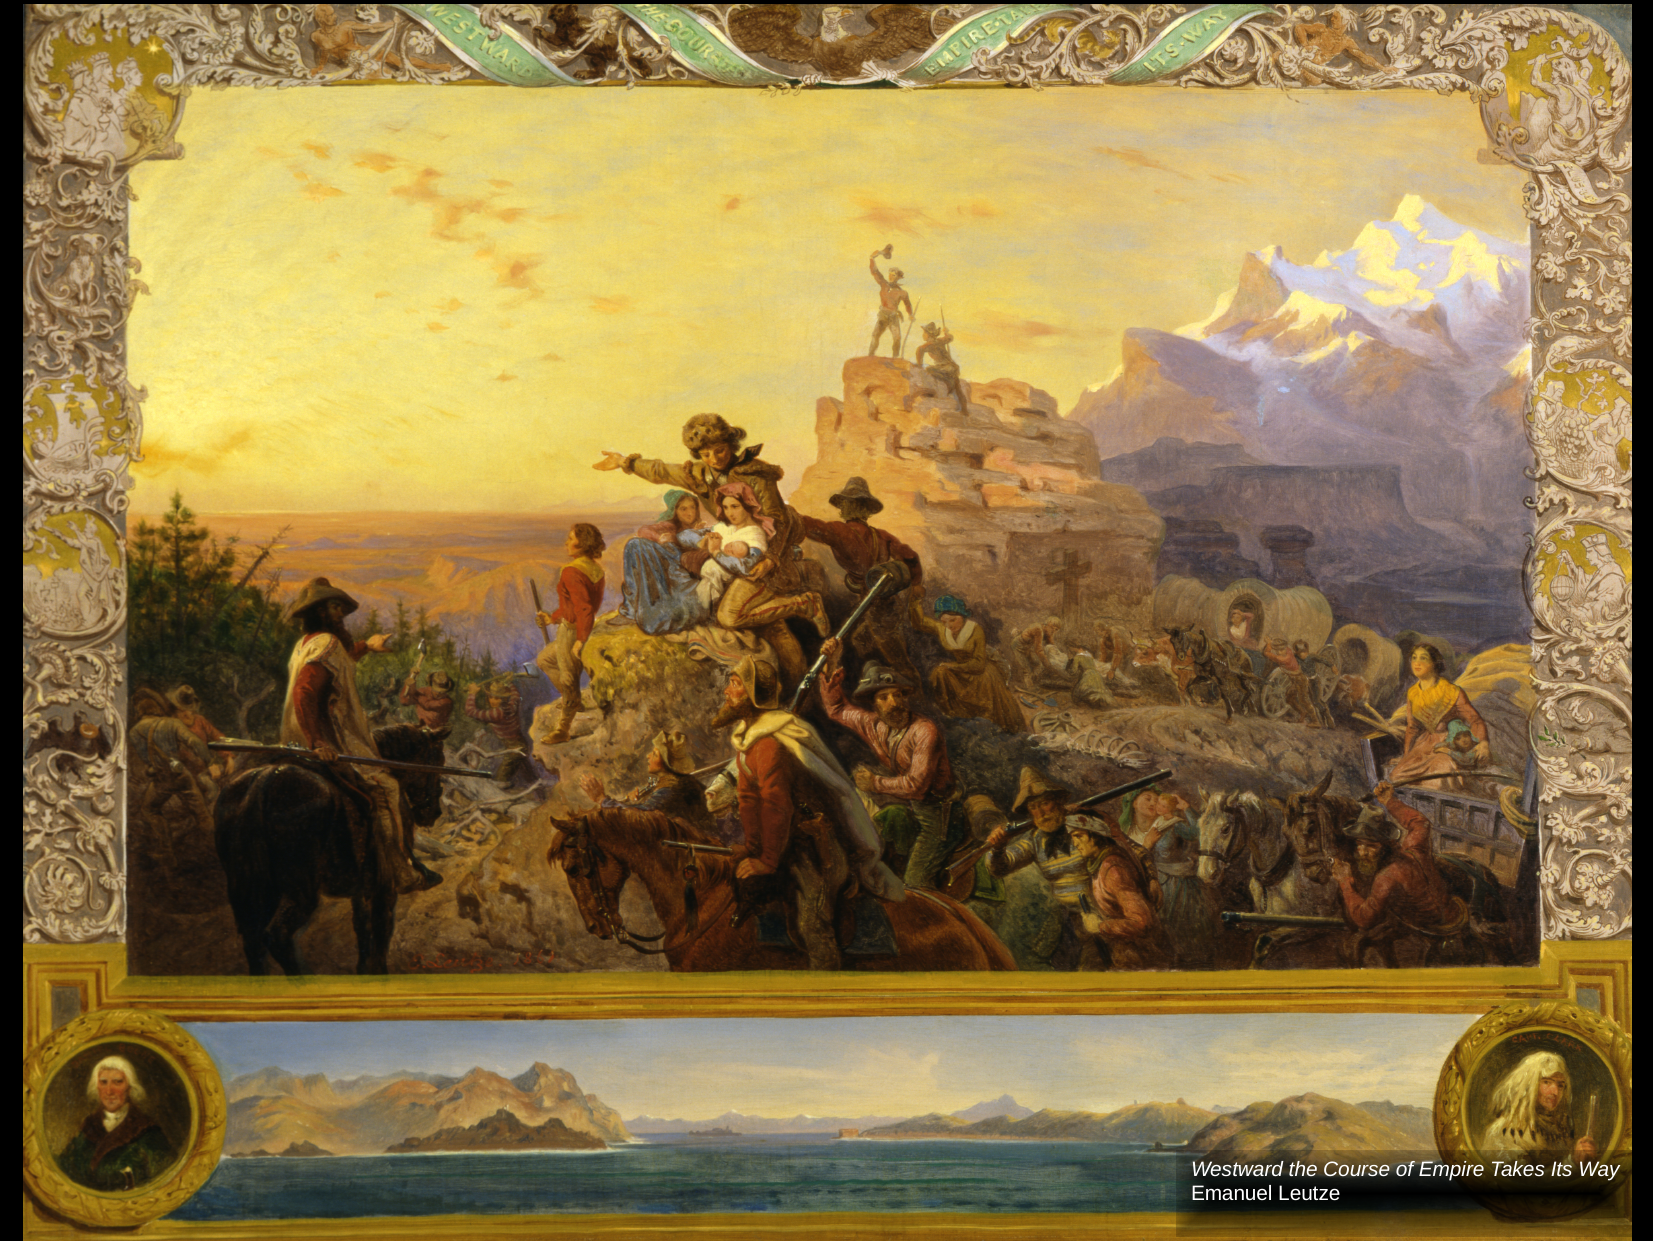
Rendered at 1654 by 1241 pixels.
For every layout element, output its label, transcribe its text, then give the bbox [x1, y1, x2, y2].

picture [23, 4, 1632, 1241]
text_box Westward the Course of Empire Takes Its Way Emanuel Leutze [1176, 1150, 1642, 1237]
